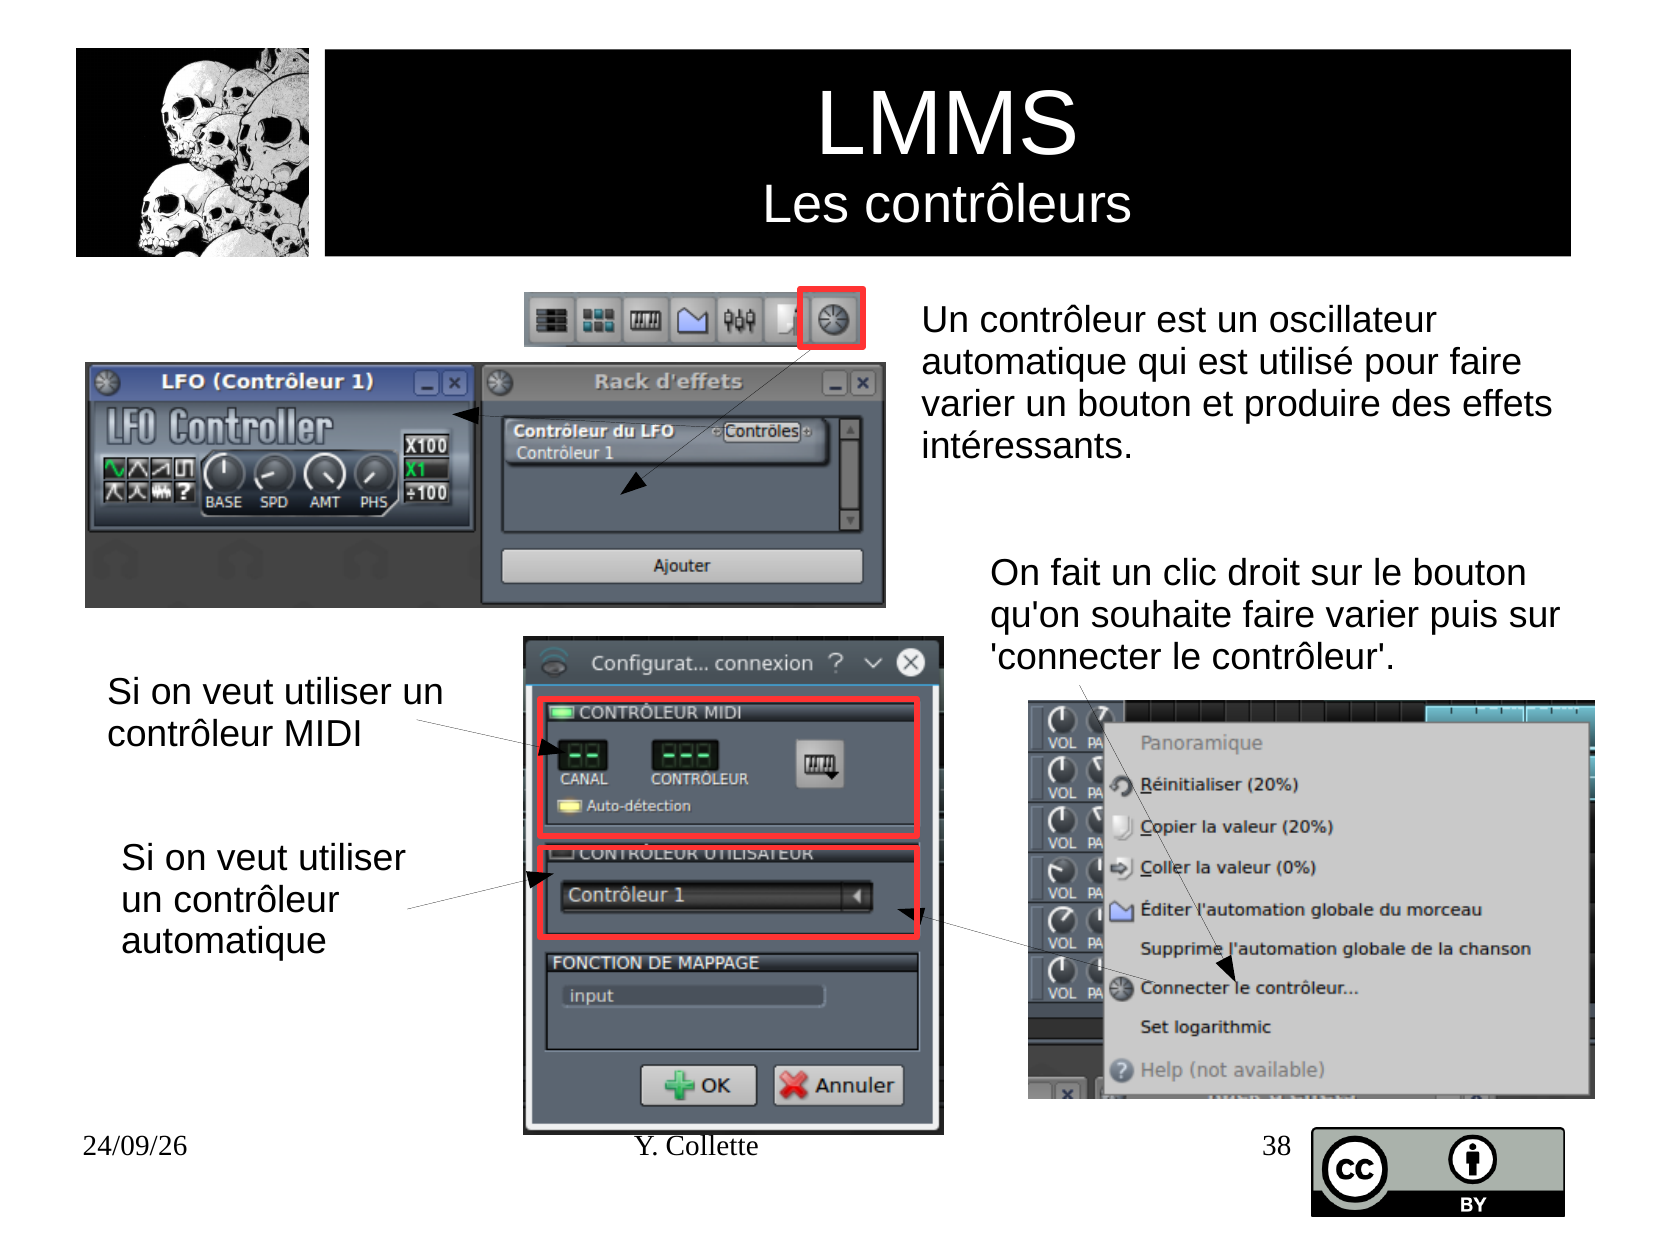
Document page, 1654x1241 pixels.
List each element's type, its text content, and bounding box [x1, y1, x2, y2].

picture [543, 850, 914, 934]
picture [76, 48, 309, 257]
picture [524, 292, 797, 347]
picture [85, 362, 886, 608]
picture [1028, 700, 1595, 1099]
picture [1311, 1127, 1565, 1217]
text_box Si on veut utiliser un contrôleur automatique [106, 828, 448, 970]
text_box Si on veut utiliser un contrôleur MIDI [92, 662, 505, 762]
picture [803, 292, 860, 344]
picture [523, 881, 944, 1135]
text_box On fait un clic droit sur le bouton qu'on souhaite faire varier puis sur 'connecter le contrôleur'. [975, 544, 1582, 686]
text_box Un contrôleur est un oscillateur automatique qui est utilisé pour faire varier un bouton et produire des effets intéressants. [906, 291, 1575, 474]
picture [523, 636, 944, 922]
picture [543, 702, 914, 833]
title LMMS Les contrôleurs [324, 49, 1571, 257]
